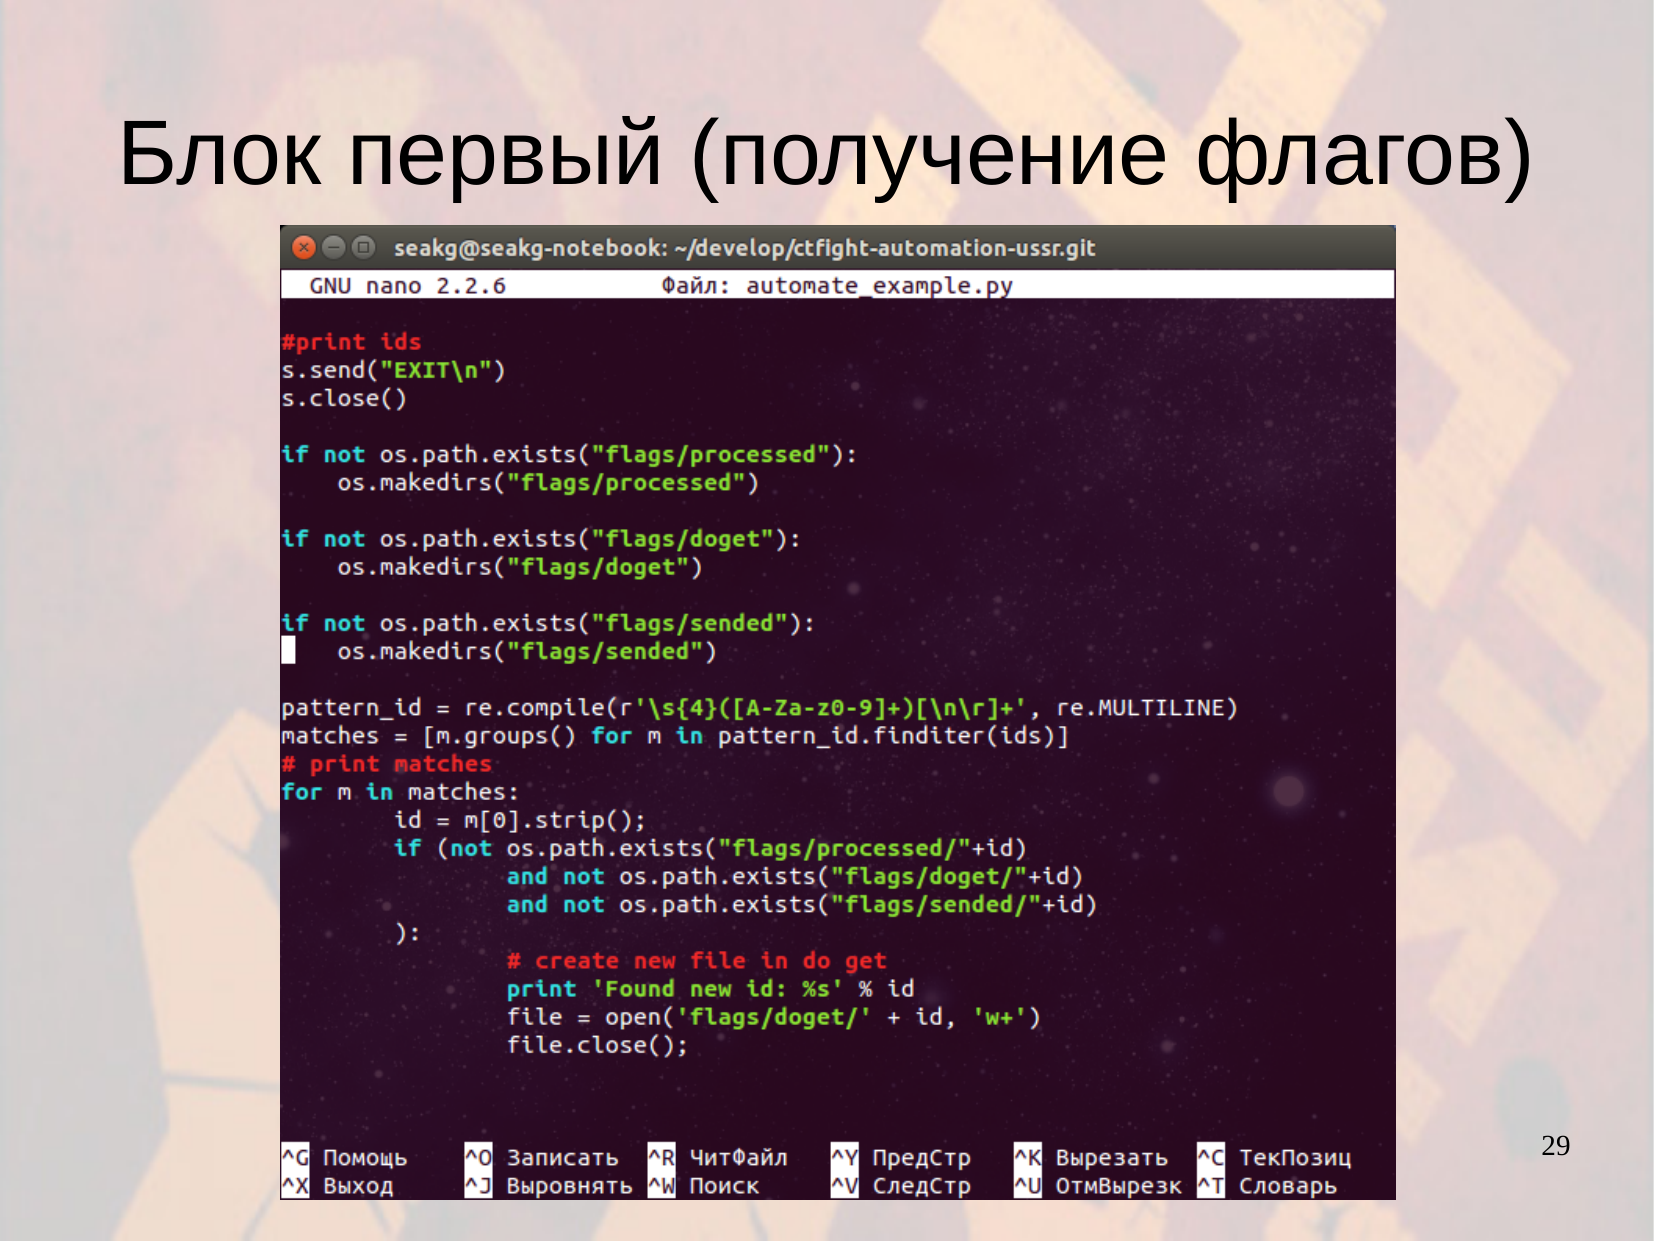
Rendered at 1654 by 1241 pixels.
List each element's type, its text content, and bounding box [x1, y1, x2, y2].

title Блок первый (получение флагов) [82, 49, 1571, 257]
picture [0, 0, 1654, 1241]
